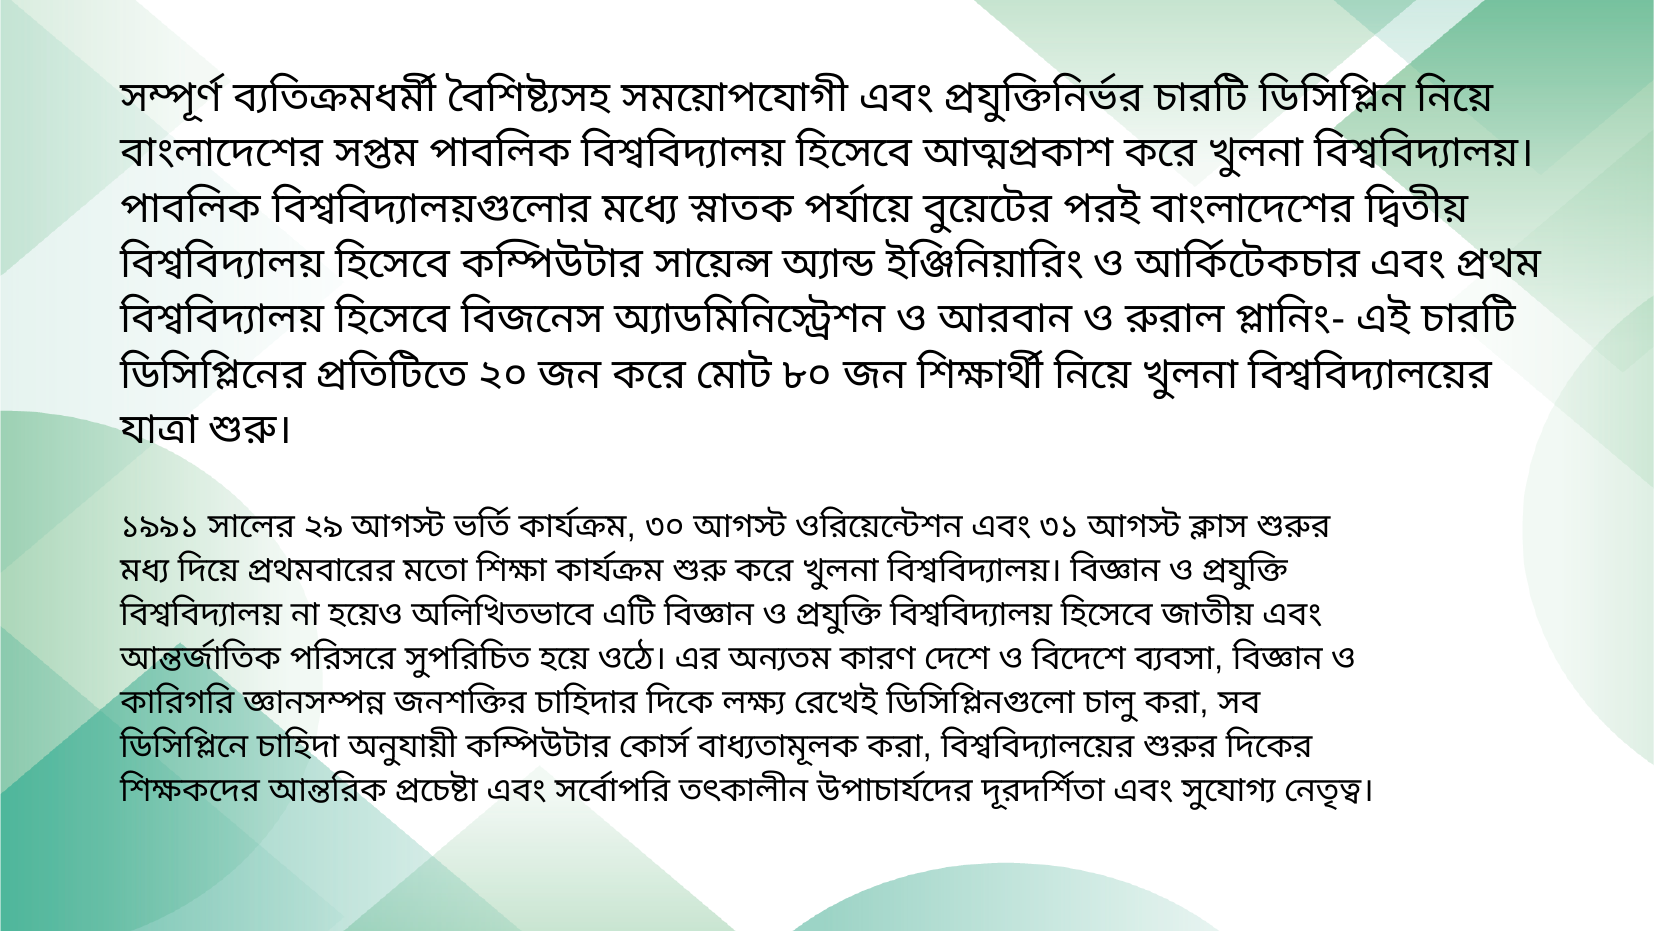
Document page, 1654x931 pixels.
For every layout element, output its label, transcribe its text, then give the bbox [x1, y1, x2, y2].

text_box সম্পূর্ণ ব্যতিক্রমধর্মী বৈশিষ্ট্যসহ সময়োপযোগী এবং প্রযুক্তিনির্ভর চারটি ডিসিপ্লিন নিয়ে বাংলাদেশের সপ্তম পাবলিক বিশ্ববিদ্যালয় হিসেবে আত্মপ্রকাশ করে খুলনা বিশ্ববিদ্যালয়। পাবলিক বিশ্ববিদ্যালয়গুলোর মধ্যে স্নাতক পর্যায়ে বুয়েটের পরই বাংলাদেশের দ্বিতীয় বিশ্ববিদ্যালয় হিসেবে কম্পিউটার সায়েন্স অ্যান্ড ইঞ্জিনিয়ারিং ও আর্কিটেকচার এবং প্রথম বিশ্ববিদ্যালয় হিসেবে বিজনেস অ্যাডমিনিস্ট্রেশন ও আরবান ও রুরাল প্লানিং- এই চারটি ডিসিপ্লিনের প্রতিটিতে ২০ জন করে মোট ৮০ জন শিক্ষার্থী নিয়ে খুলনা বিশ্ববিদ্যালয়ের যাত্রা শুরু। ১৯৯১ সালের ২৯ আগস্ট ভর্তি কার্যক্রম, ৩০ আগস্ট ওরিয়েন্টেশন এবং ৩১ আগস্ট ক্লাস শুরুর মধ্য দিয়ে প্রথমবারের মতো শিক্ষা কার্যক্রম শুরু করে খুলনা বিশ্ববিদ্যালয়। বিজ্ঞান ও প্রযুক্তি বিশ্ববিদ্যালয় না হয়েও অলিখিতভাবে এটি বিজ্ঞান ও প্রযুক্তি বিশ্ববিদ্যালয় হিসেবে জাতীয় এবং আন্তর্জাতিক পরিসরে সুপরিচিত হয়ে ওঠে। এর অন্যতম কারণ দেশে ও বিদেশে ব্যবসা, বিজ্ঞান ও কারিগরি জ্ঞানসম্পন্ন জনশক্তির চাহিদার দিকে লক্ষ্য রেখেই ডিসিপ্লিনগুলো চালু করা, সব ডিসিপ্লিনে চাহিদা অনুযায়ী কম্পিউটার কোর্স বাধ্যতামূলক করা, বিশ্ববিদ্যালয়ের শুরুর দিকের শিক্ষকদের আন্তরিক প্রচেষ্টা এবং সর্বোপরি তৎকালীন উপাচার্যদের দূরদর্শিতা এবং সুযোগ্য নেতৃত্ব। [105, 66, 1576, 873]
picture [0, 0, 1654, 931]
